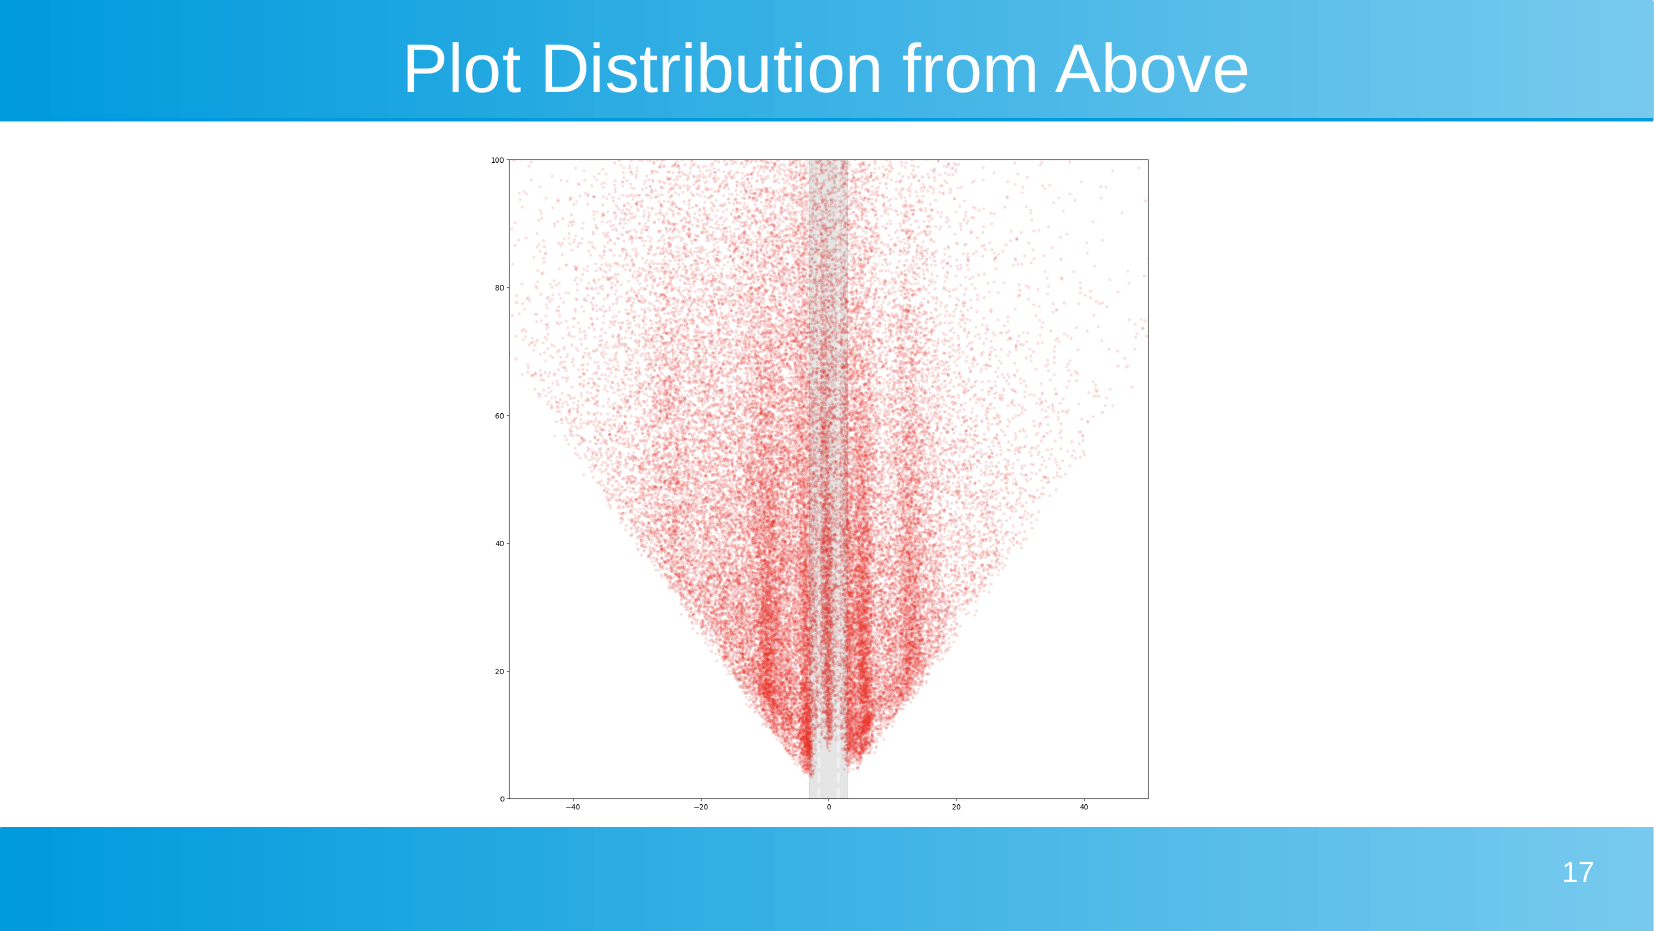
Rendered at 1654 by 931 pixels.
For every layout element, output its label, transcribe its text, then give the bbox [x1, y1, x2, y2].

title Plot Distribution from Above [59, 29, 1595, 108]
picture [487, 149, 1160, 818]
